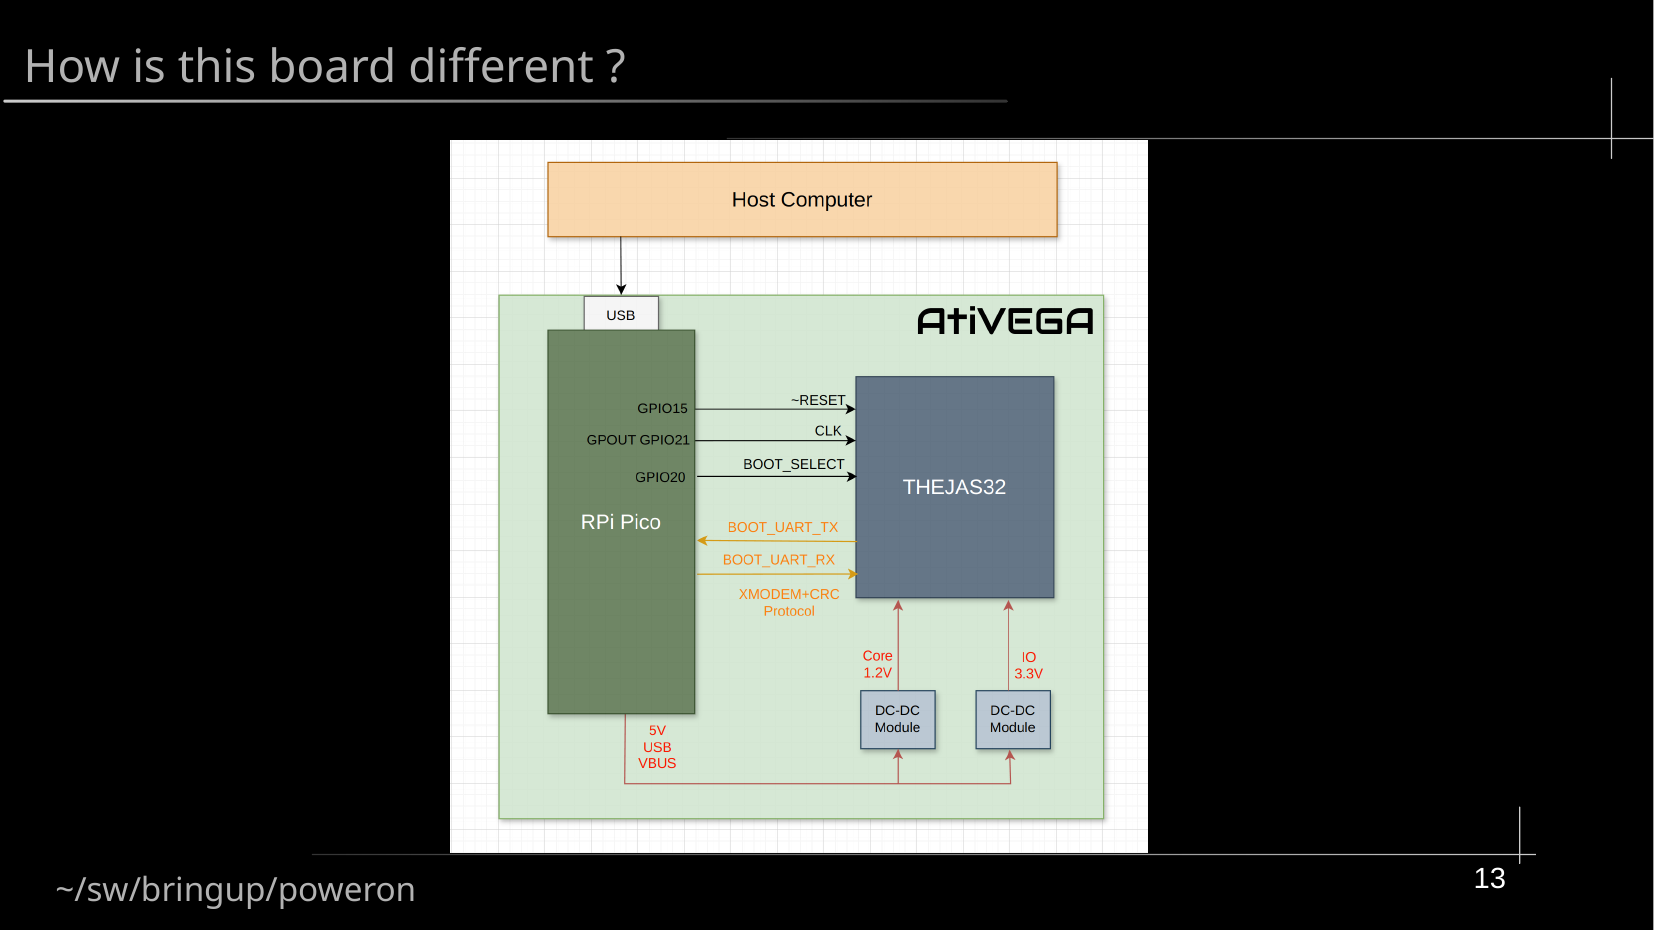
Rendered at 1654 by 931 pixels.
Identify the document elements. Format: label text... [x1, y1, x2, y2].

text_box ~/sw/bringup/poweron [40, 858, 826, 919]
title How is this board different ? [23, 11, 1589, 119]
picture [450, 140, 1148, 853]
